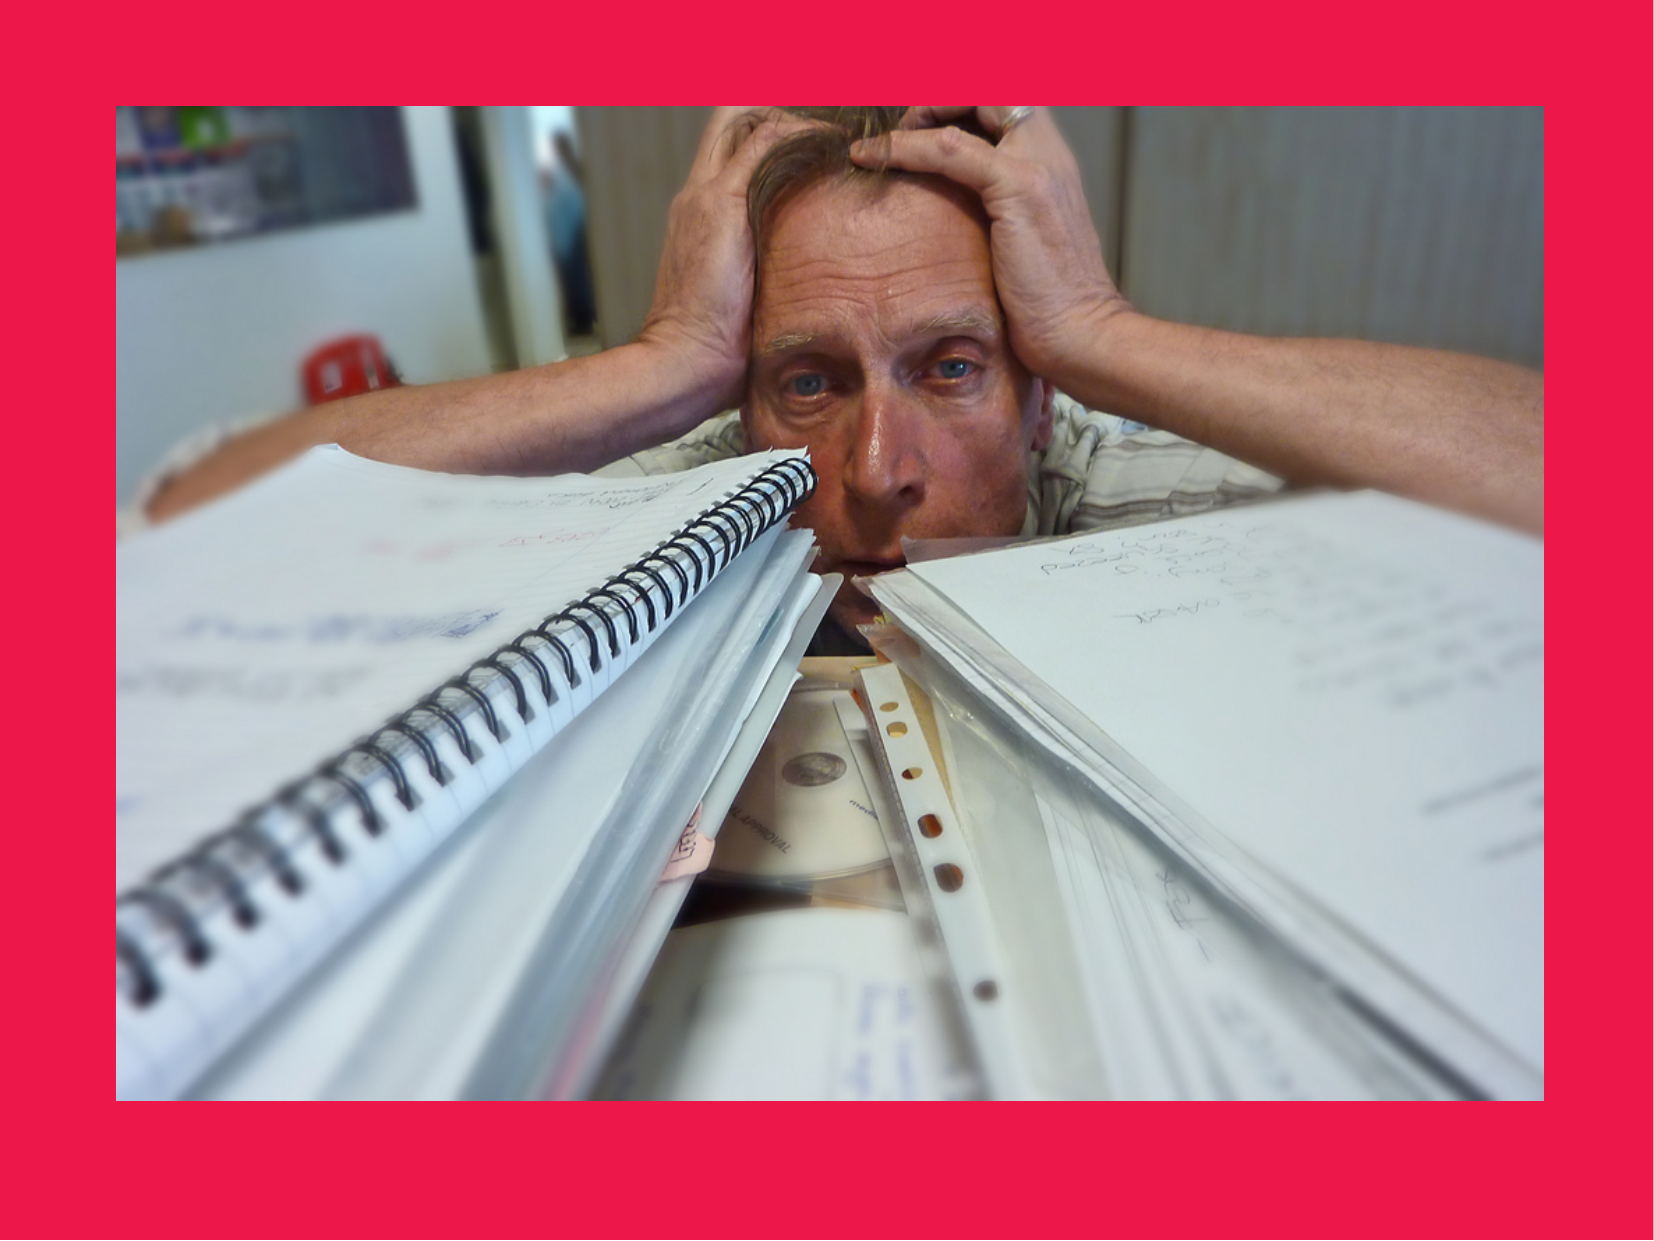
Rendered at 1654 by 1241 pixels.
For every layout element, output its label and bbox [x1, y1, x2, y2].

picture [116, 106, 1544, 1101]
